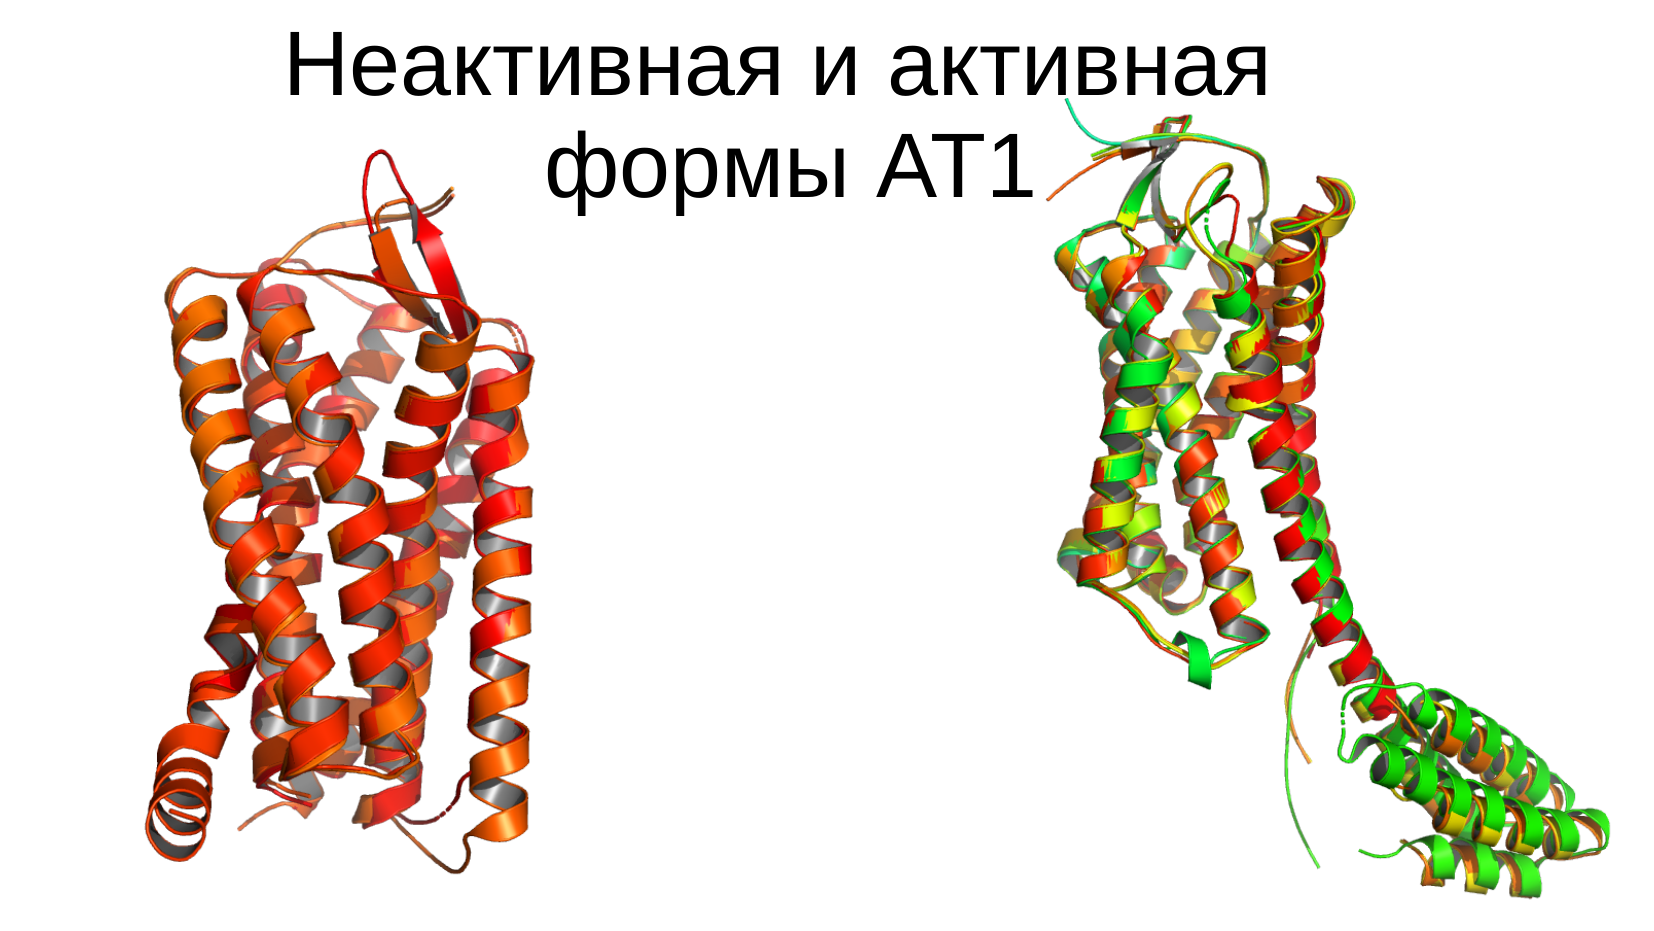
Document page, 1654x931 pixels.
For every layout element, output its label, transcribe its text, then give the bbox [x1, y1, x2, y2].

title Неактивная и активная формы AT1 [47, 12, 1536, 218]
picture [886, 58, 1654, 931]
picture [0, 44, 768, 931]
